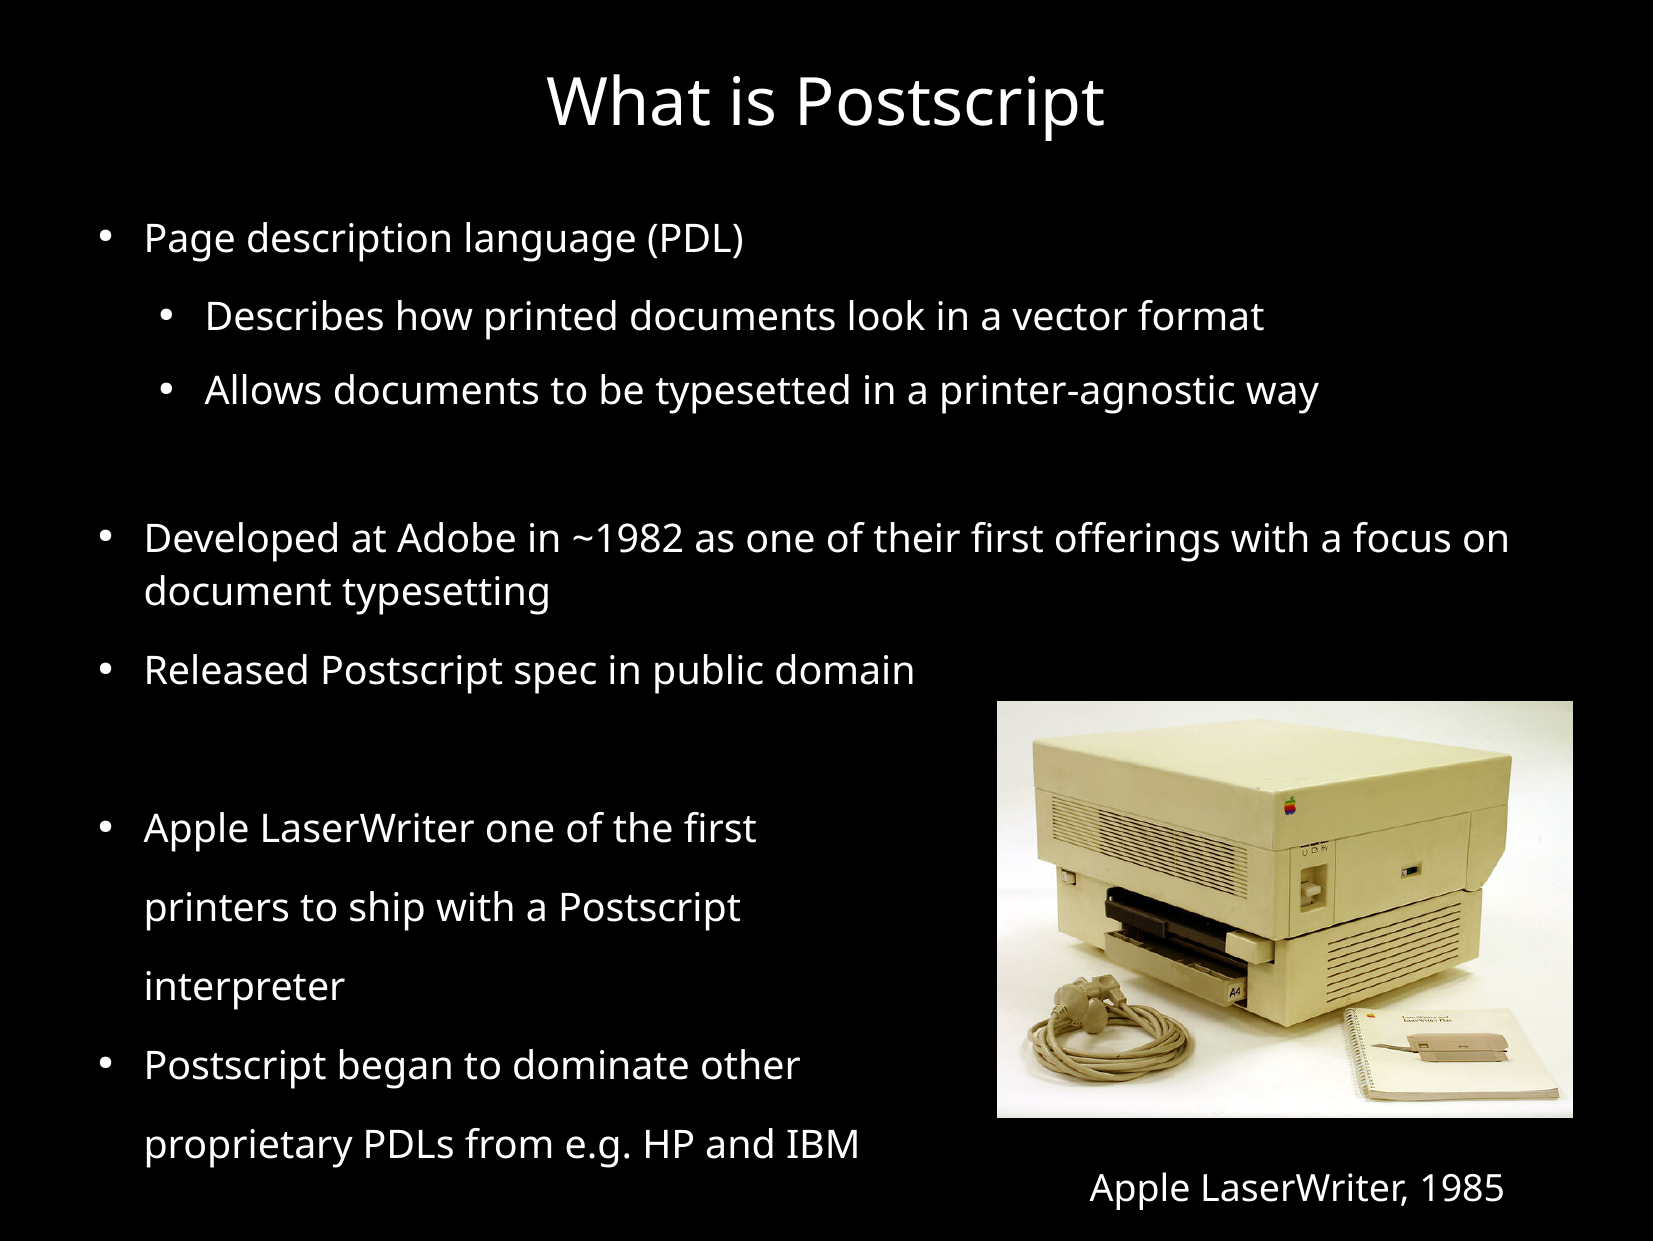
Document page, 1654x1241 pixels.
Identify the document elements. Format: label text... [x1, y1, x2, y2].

title What is Postscript [82, 49, 1571, 151]
picture [997, 701, 1573, 1118]
text_box Apple LaserWriter, 1985 [1020, 1110, 1576, 1201]
list Page description language (PDL) Describes how printed documents look in a vector format Allows documents to be typesetted in a printer-agnostic way Developed at Adobe in ~1982 as one of their first offerings with a focus on document typesetting Released Postscript spec in public domain Apple LaserWriter one of the first printers to ship with a Postscript interpreter Postscript began to dominate other proprietary PDLs from e.g. HP and IBM [82, 210, 1571, 1171]
